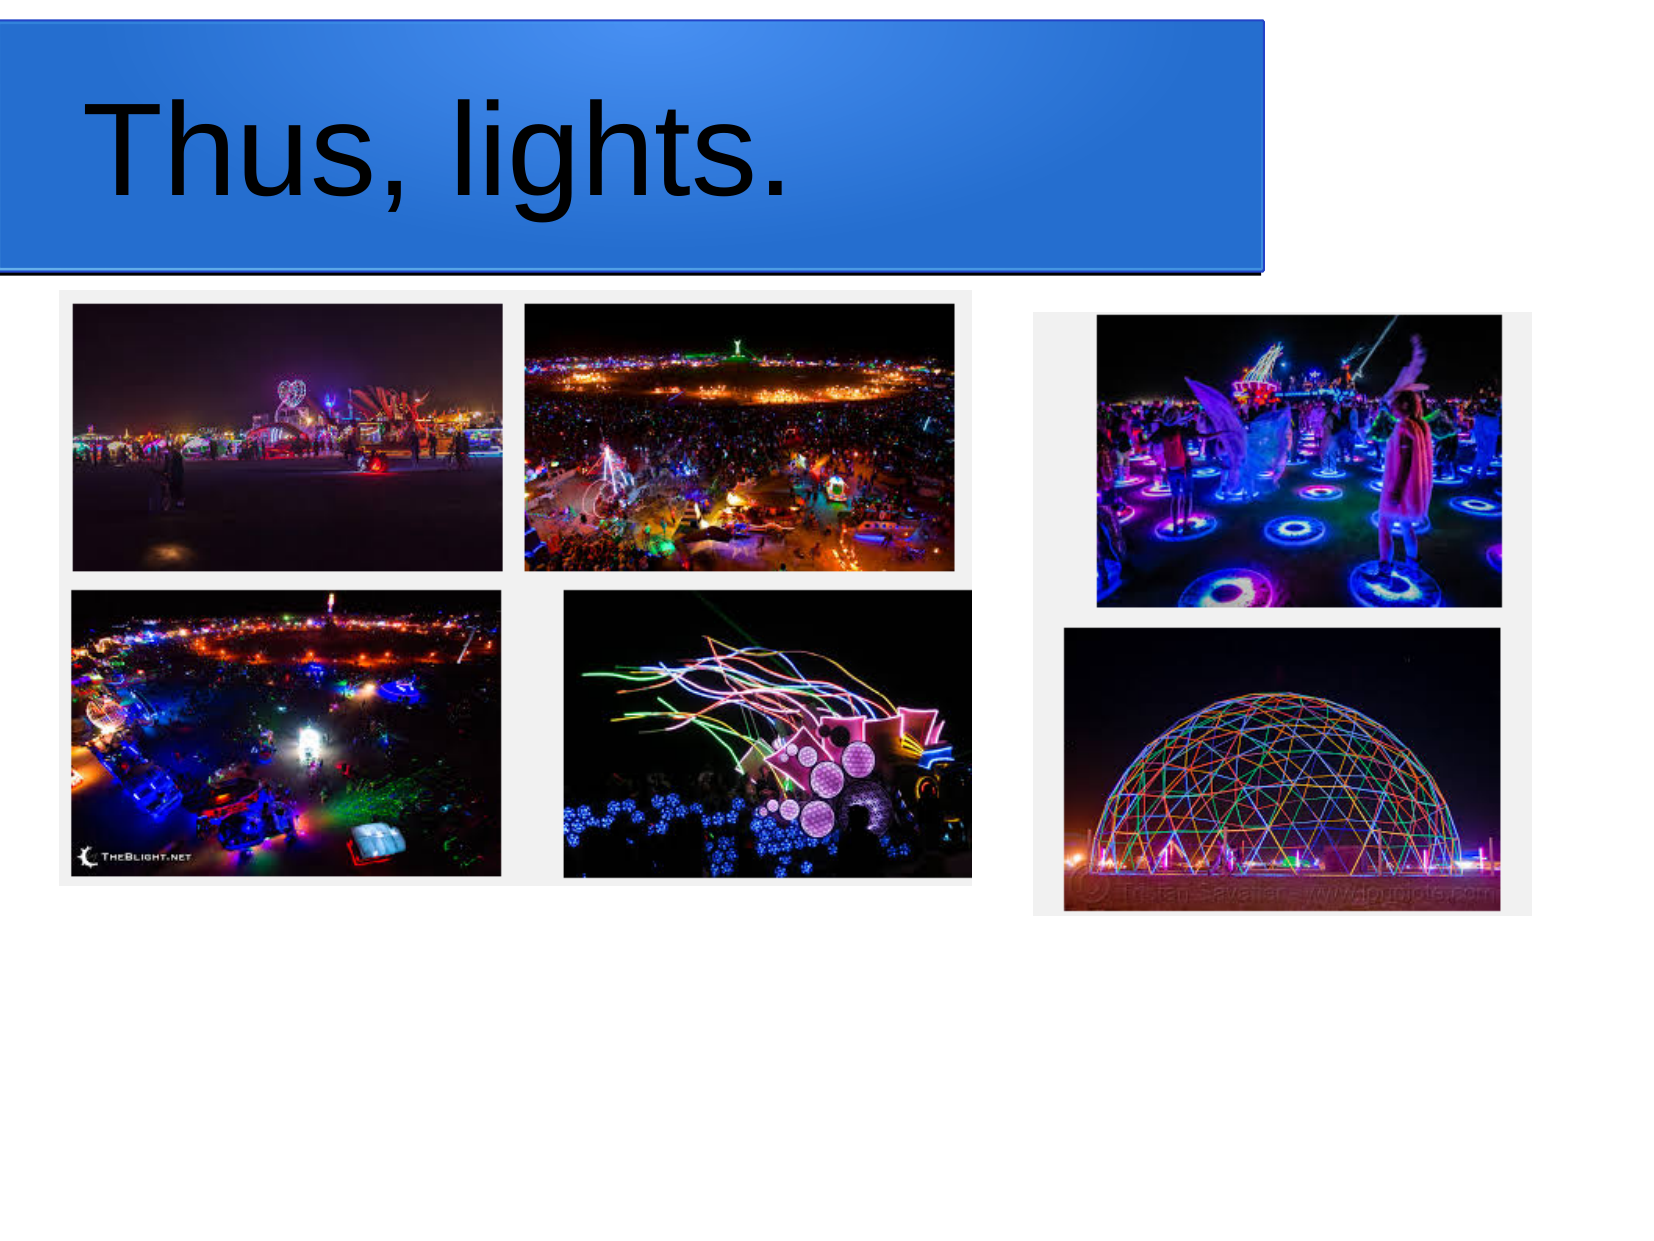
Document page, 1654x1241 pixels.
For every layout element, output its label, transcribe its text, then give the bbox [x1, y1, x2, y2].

picture [1033, 312, 1532, 916]
picture [59, 290, 972, 886]
title Thus, lights. [82, 47, 1235, 252]
